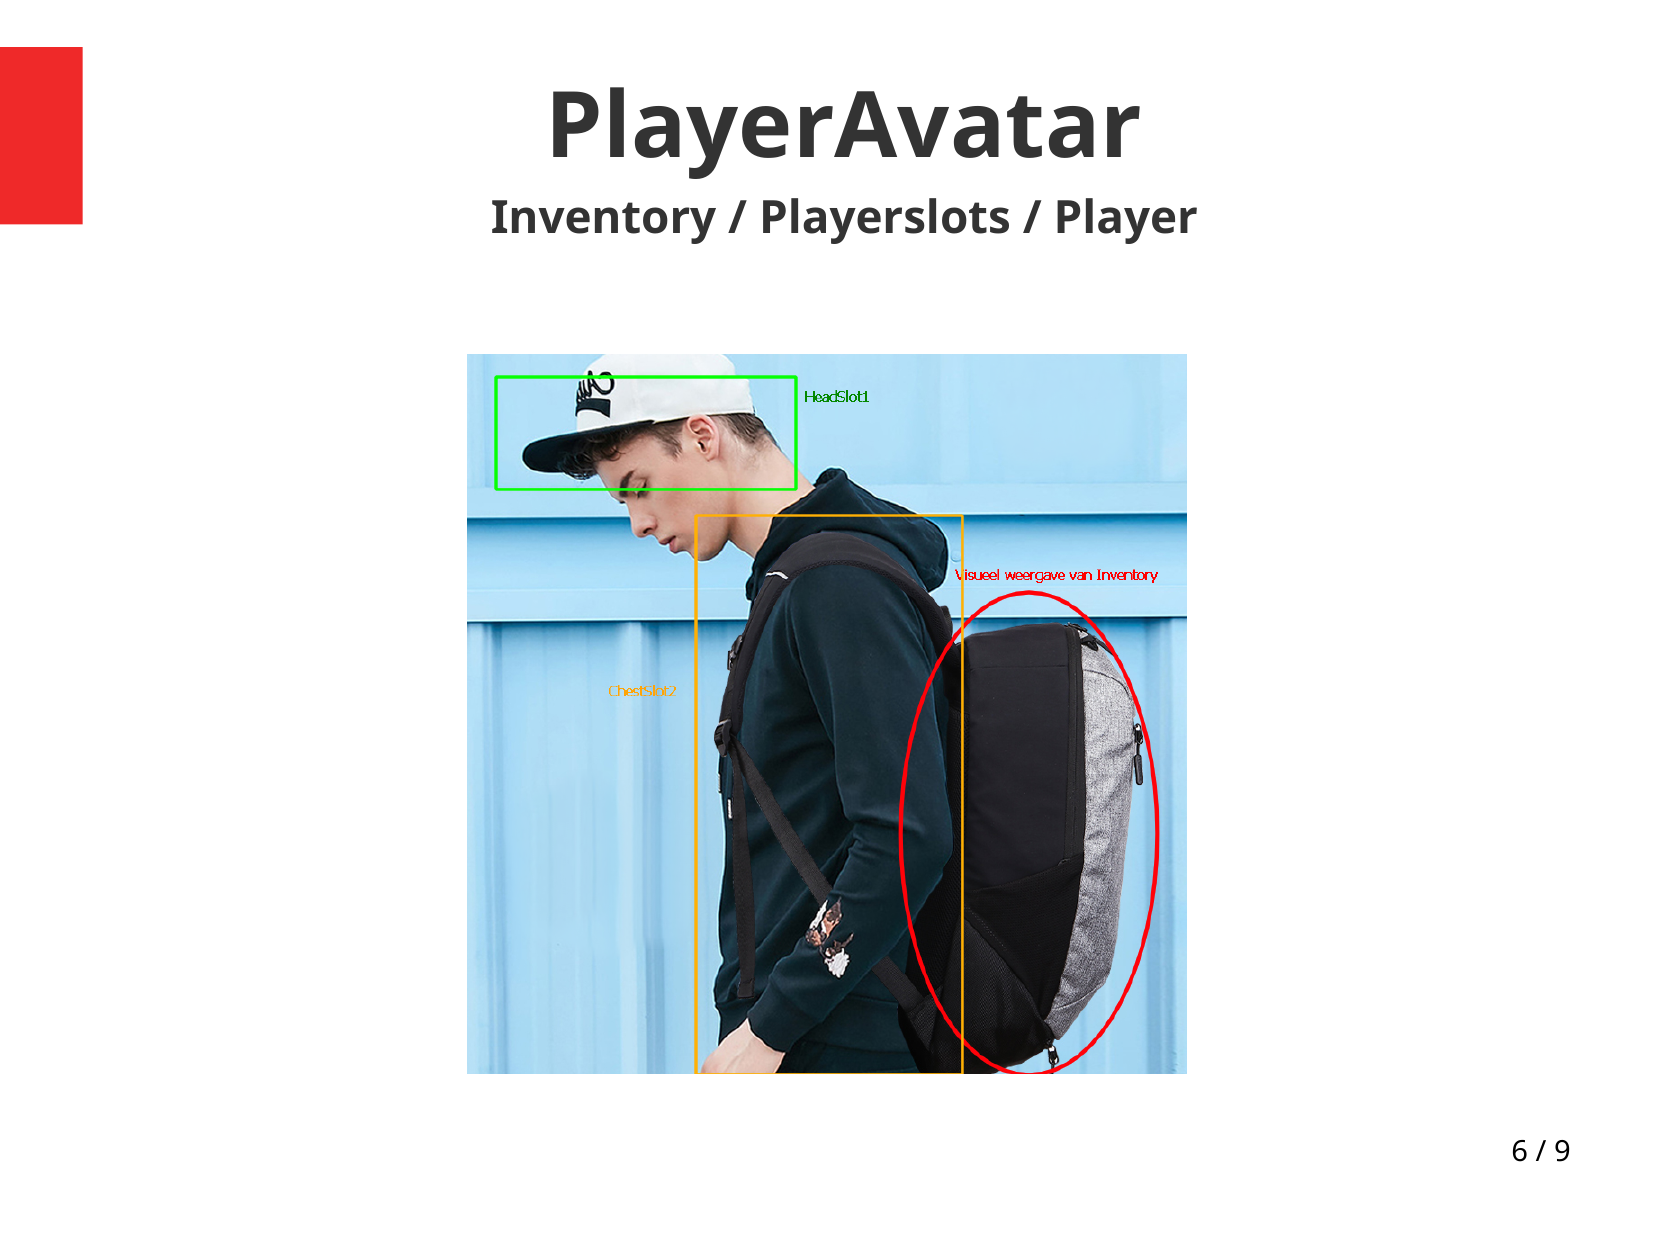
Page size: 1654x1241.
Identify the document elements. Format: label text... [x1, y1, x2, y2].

title PlayerAvatar Inventory / Playerslots / Player [118, 49, 1571, 257]
picture [467, 354, 1187, 1074]
